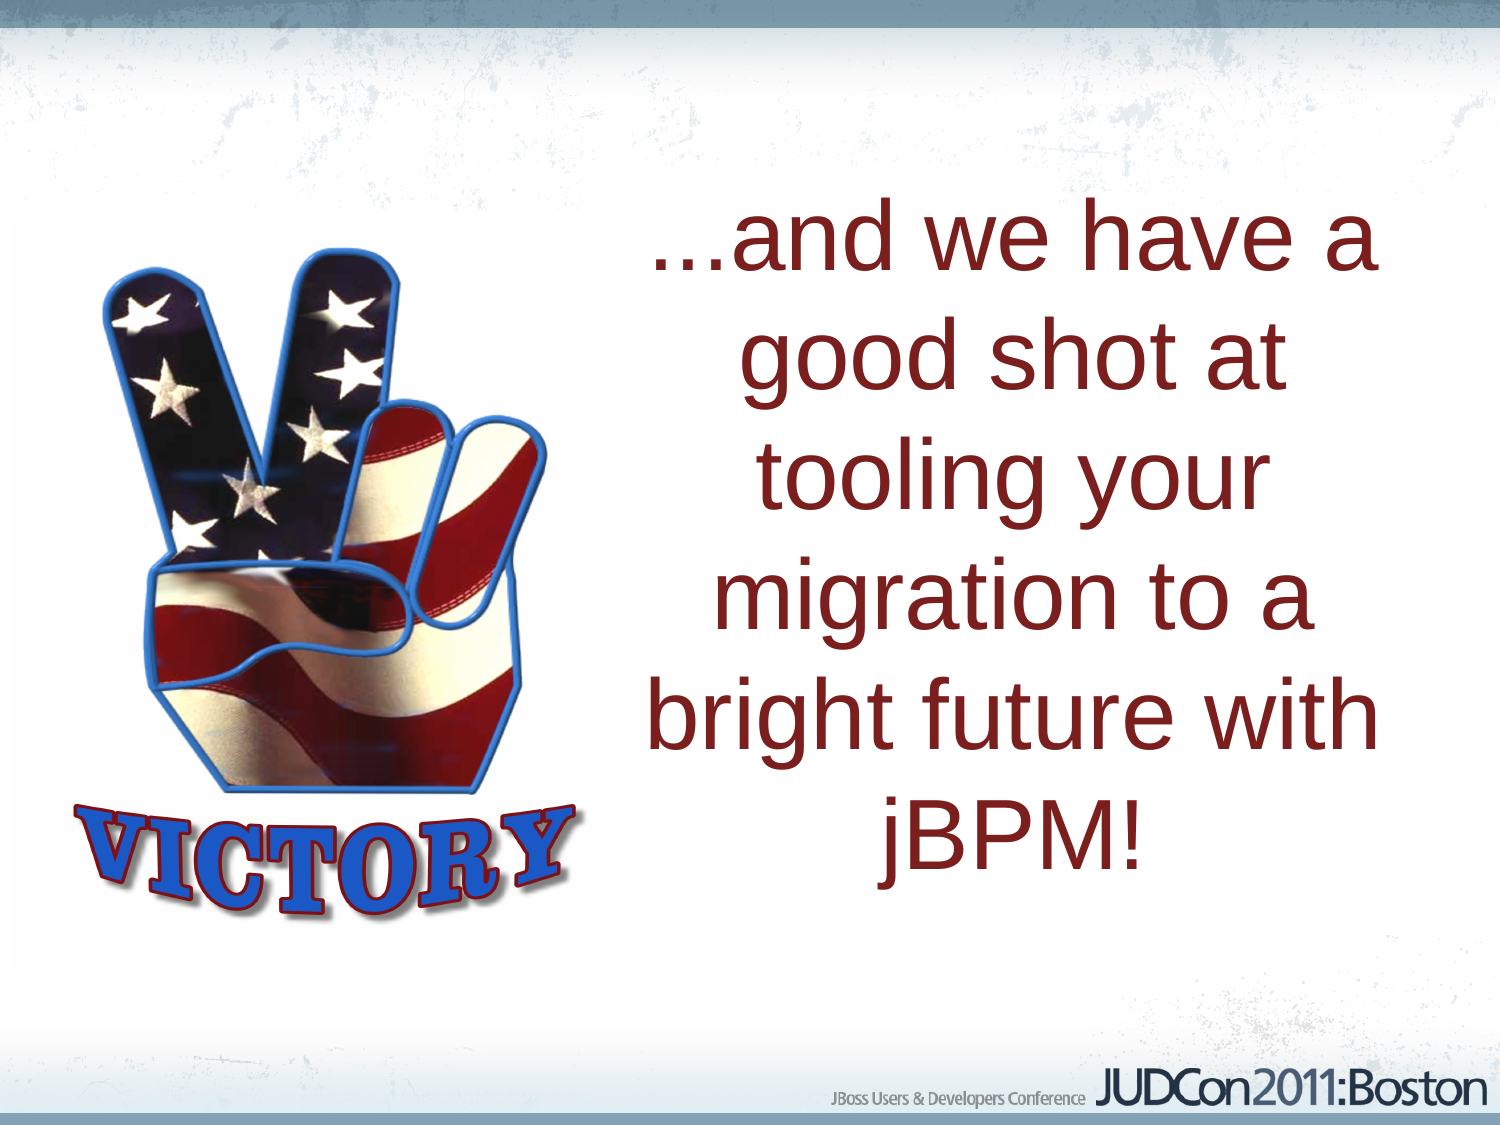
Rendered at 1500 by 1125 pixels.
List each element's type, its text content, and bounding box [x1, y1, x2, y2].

subtitle ...and we have a good shot at tooling your migration to a bright future with jBPM! [602, 67, 1426, 992]
picture [0, 0, 1500, 1125]
